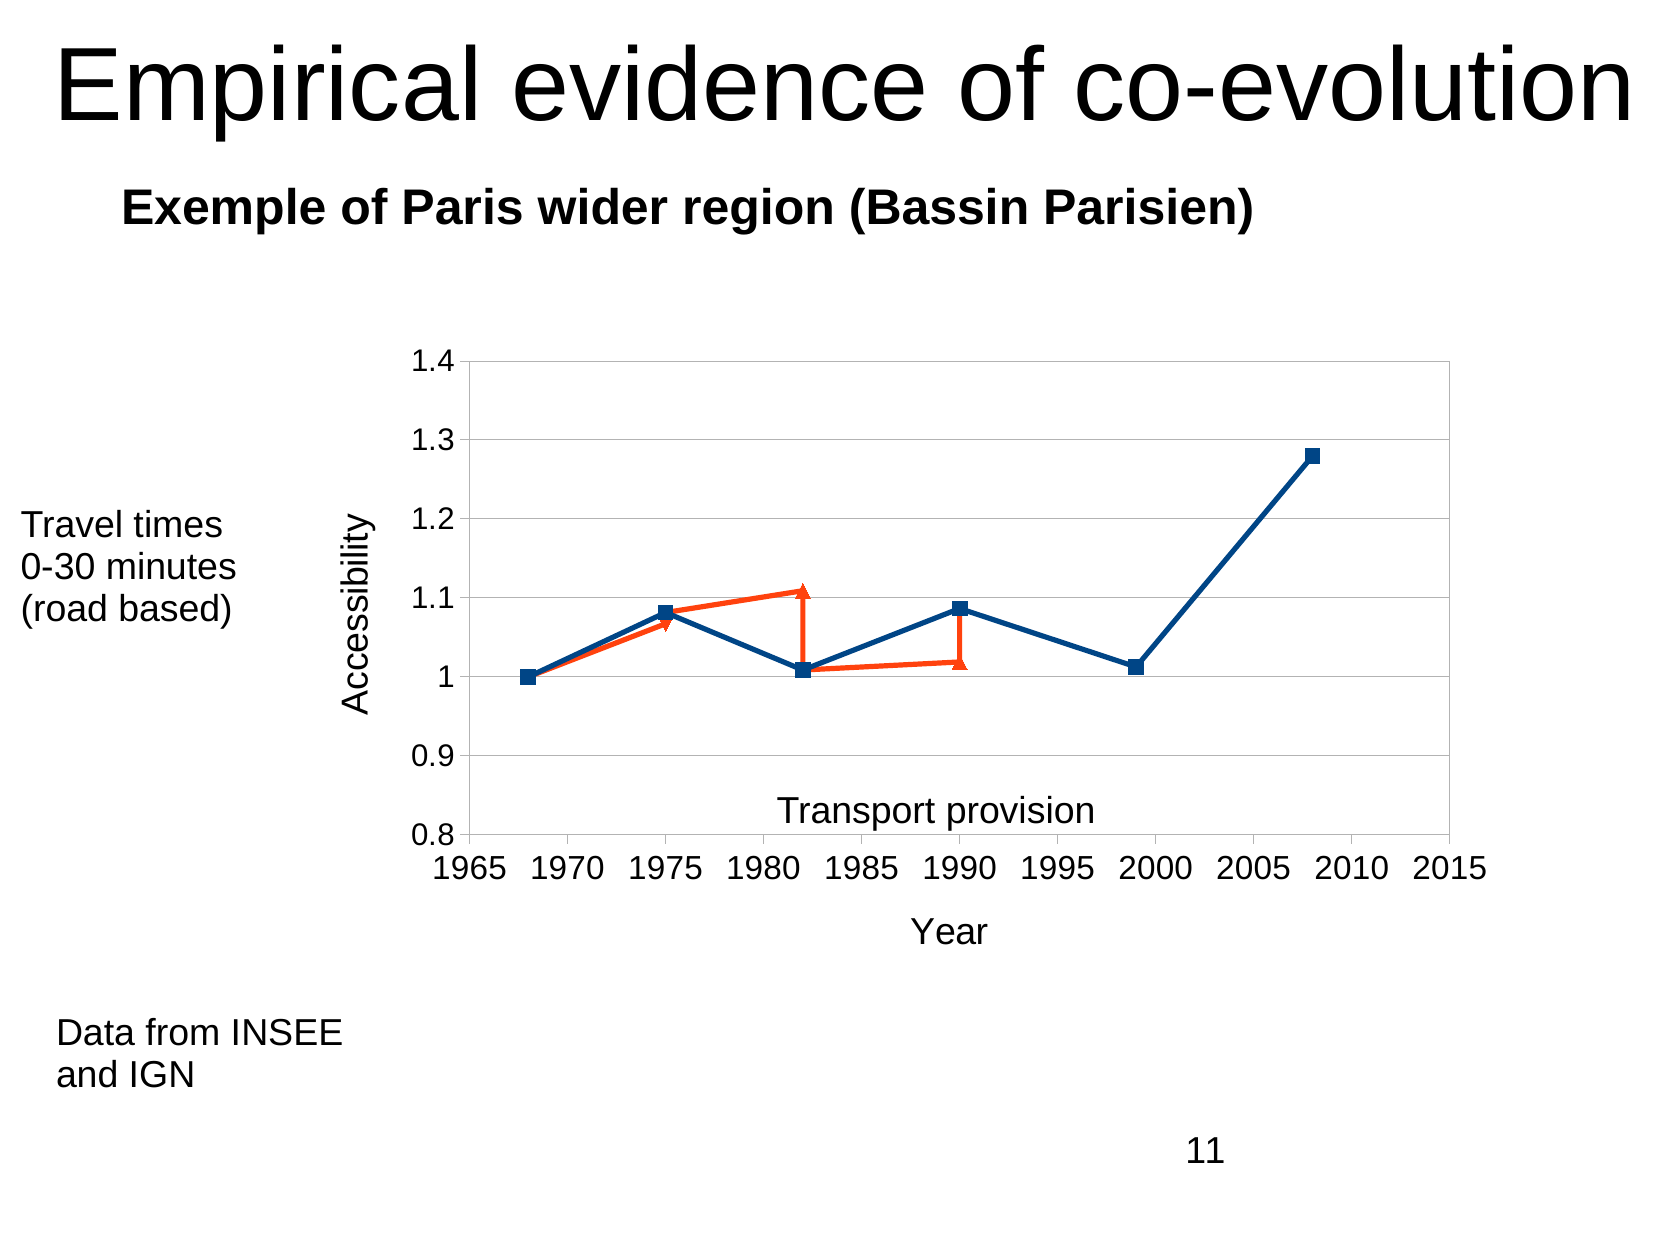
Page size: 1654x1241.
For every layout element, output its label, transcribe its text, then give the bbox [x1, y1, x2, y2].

text_box Data from INSEE and IGN [41, 1003, 426, 1103]
text_box Exemple of Paris wider region (Bassin Parisien) [106, 171, 1654, 249]
text_box Travel times 0-30 minutes (road based) [5, 496, 272, 644]
chart [295, 330, 1512, 989]
text_box Transport provision [761, 782, 1146, 839]
text_box Empirical evidence of co-evolution [0, 0, 1654, 155]
